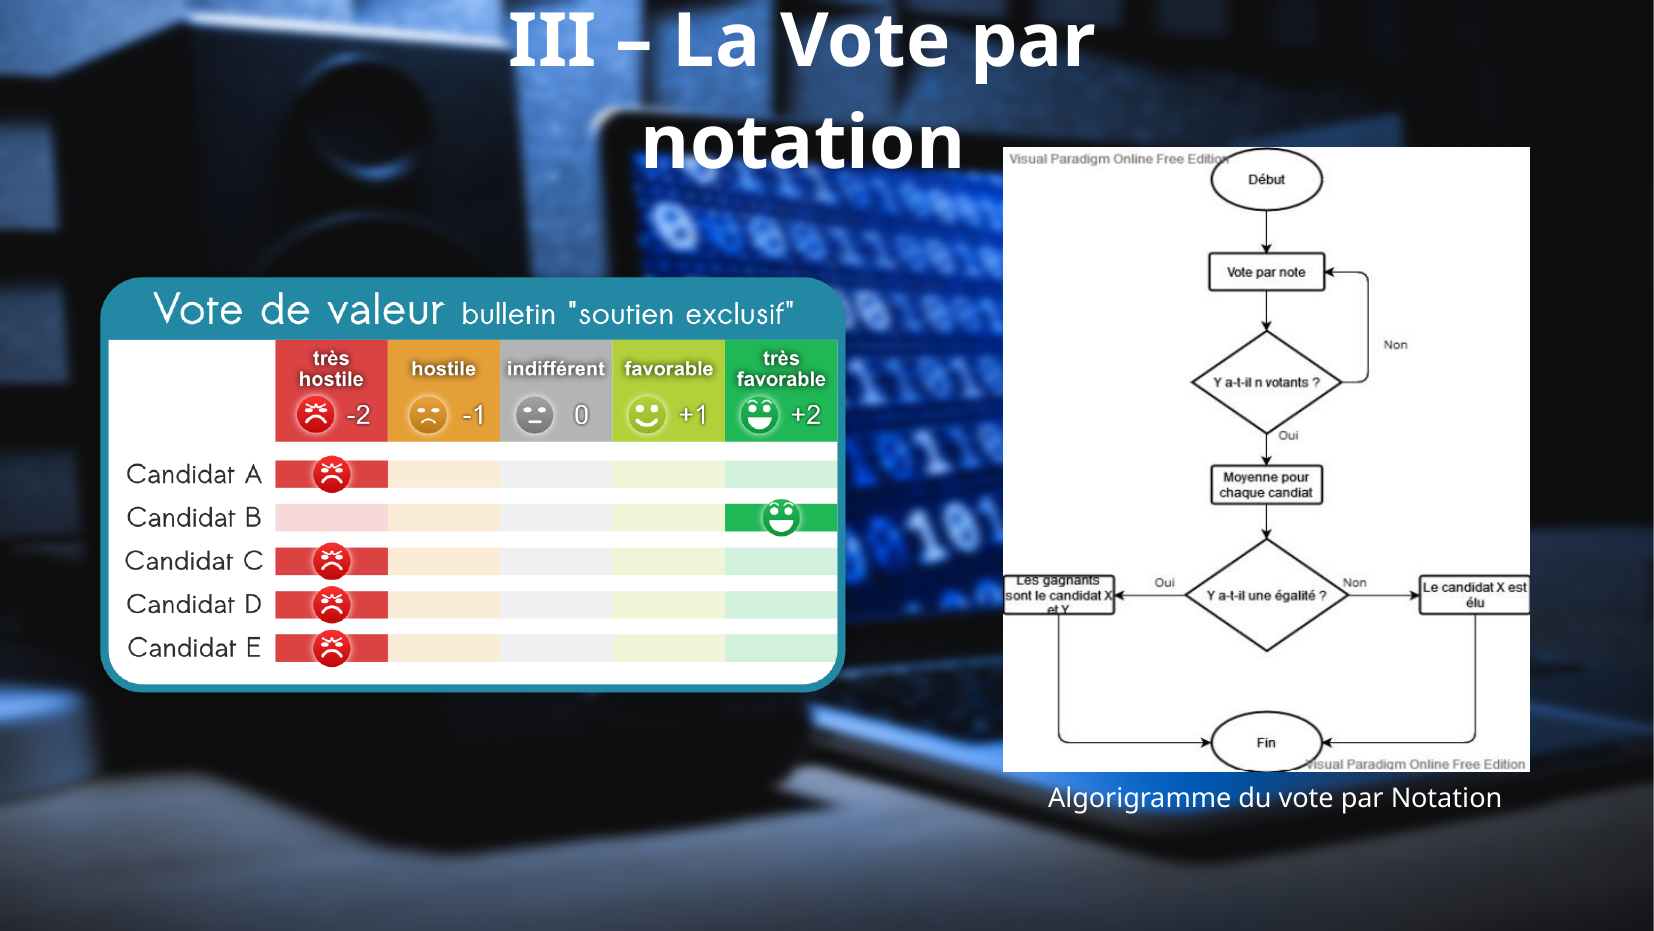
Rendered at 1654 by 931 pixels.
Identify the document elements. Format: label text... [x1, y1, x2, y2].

picture [0, 0, 1654, 931]
title III – La Vote par notation [366, 29, 1241, 148]
text_box Algorigramme du vote par Notation [1033, 771, 1536, 852]
